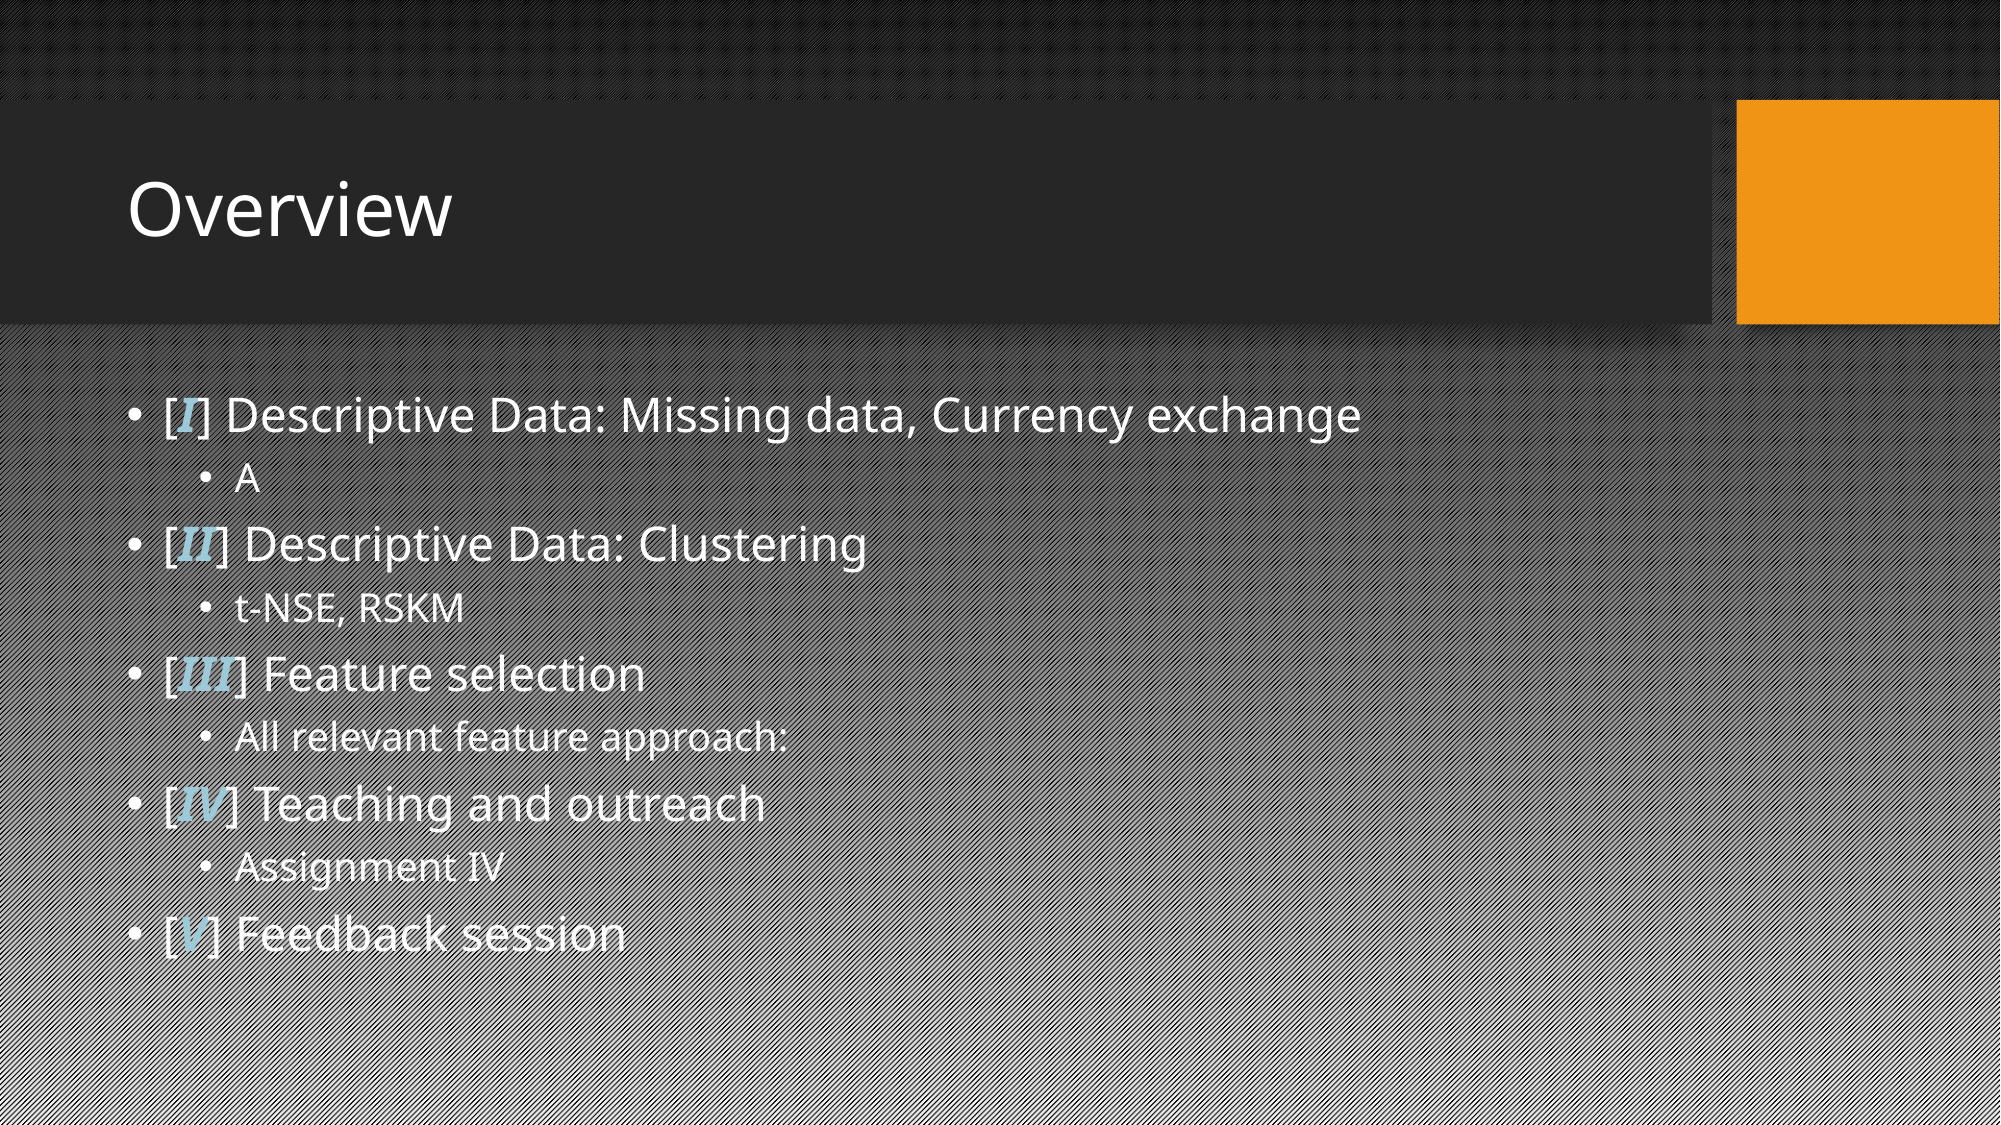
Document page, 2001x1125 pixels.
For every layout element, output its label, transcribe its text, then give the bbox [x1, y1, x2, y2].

picture [0, 0, 2000, 1125]
list [I] Descriptive Data: Missing data, Currency exchange A [II] Descriptive Data: Clustering t-NSE, RSKM [III] Feature selection All relevant feature approach: [IV] Teaching and outreach Assignment IV [V] Feedback session [111, 383, 1689, 974]
title Overview [111, 123, 1689, 301]
